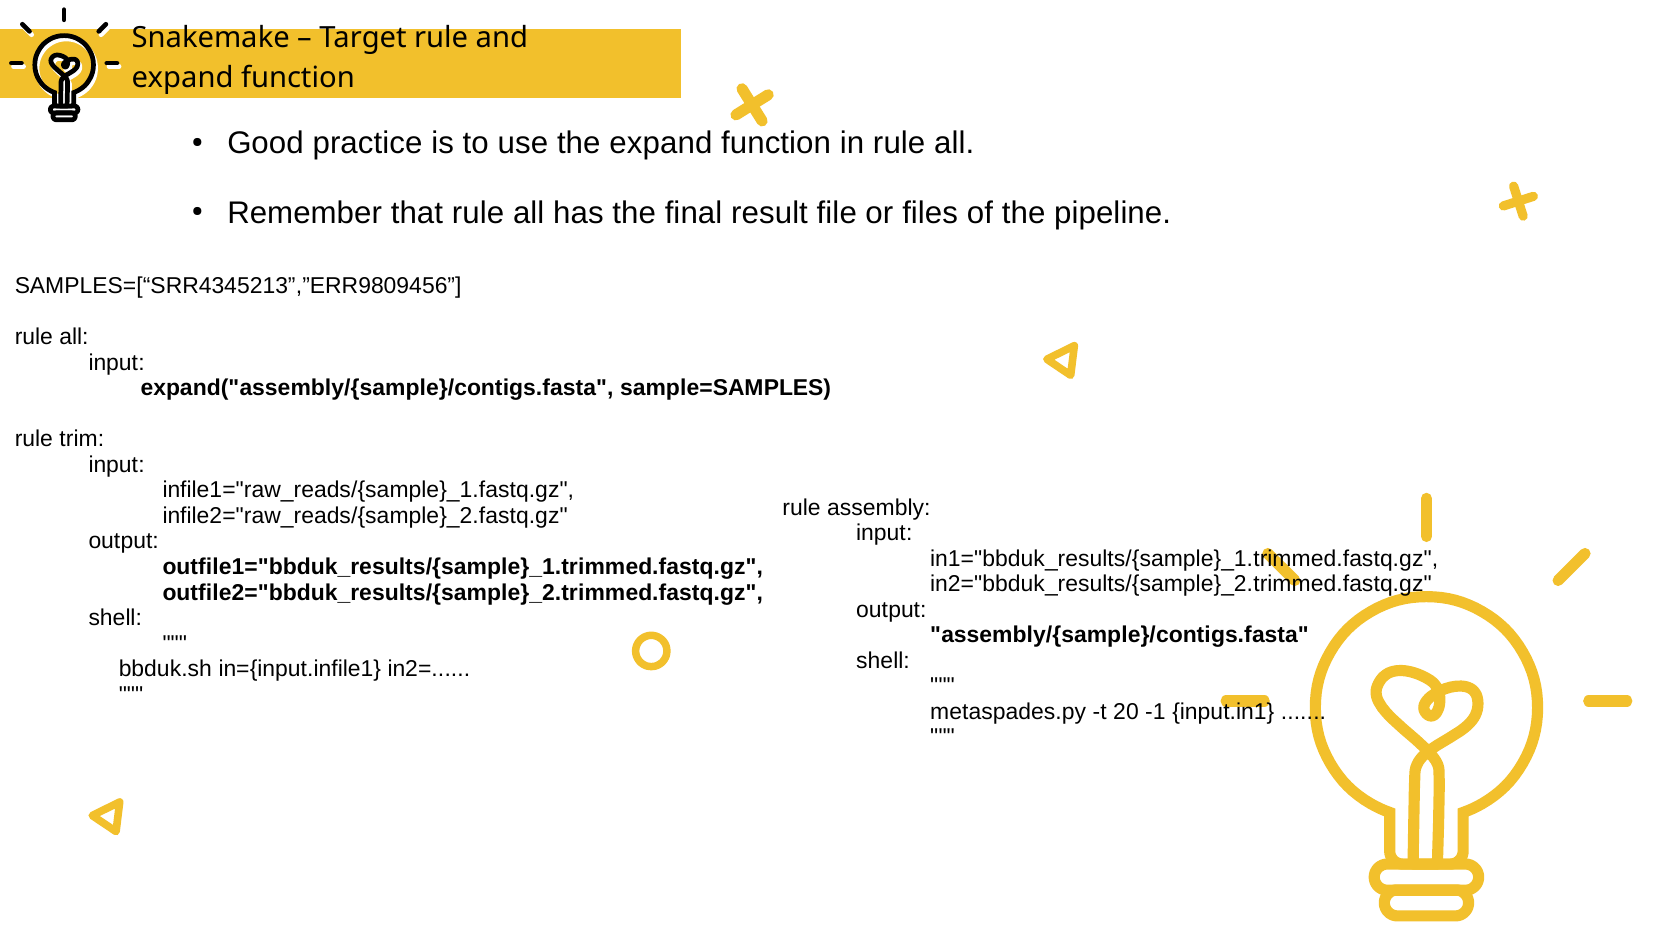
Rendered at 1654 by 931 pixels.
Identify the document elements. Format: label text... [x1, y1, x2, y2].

text_box Good practice is to use the expand function in rule all. Remember that rule all has the final result file or files of the pipeline. [177, 118, 1270, 238]
title Snakemake – Target rule and expand function [131, 16, 578, 97]
text_box rule assembly: input: in1="bbduk_results/{sample}_1.trimmed.fastq.gz", in2="bbduk_results/{sample}_2.trimmed.fastq.gz" output: "assembly/{sample}/contigs.fasta" shell: """ metaspades.py -t 20 -1 {input.in1} ....... """ [767, 486, 1654, 931]
text_box SAMPLES=[“SRR4345213”,”ERR9809456”] rule all: input: expand("assembly/{sample}/contigs.fasta", sample=SAMPLES) rule trim: input: infile1="raw_reads/{sample}_1.fastq.gz", infile2="raw_reads/{sample}_2.fastq.gz" output: outfile1="bbduk_results/{sample}_1.trimmed.fastq.gz", outfile2="bbduk_results/{sample}_2.trimmed.fastq.gz", shell: """ bbduk.sh in={input.infile1} in2=...... """ [0, 265, 975, 893]
